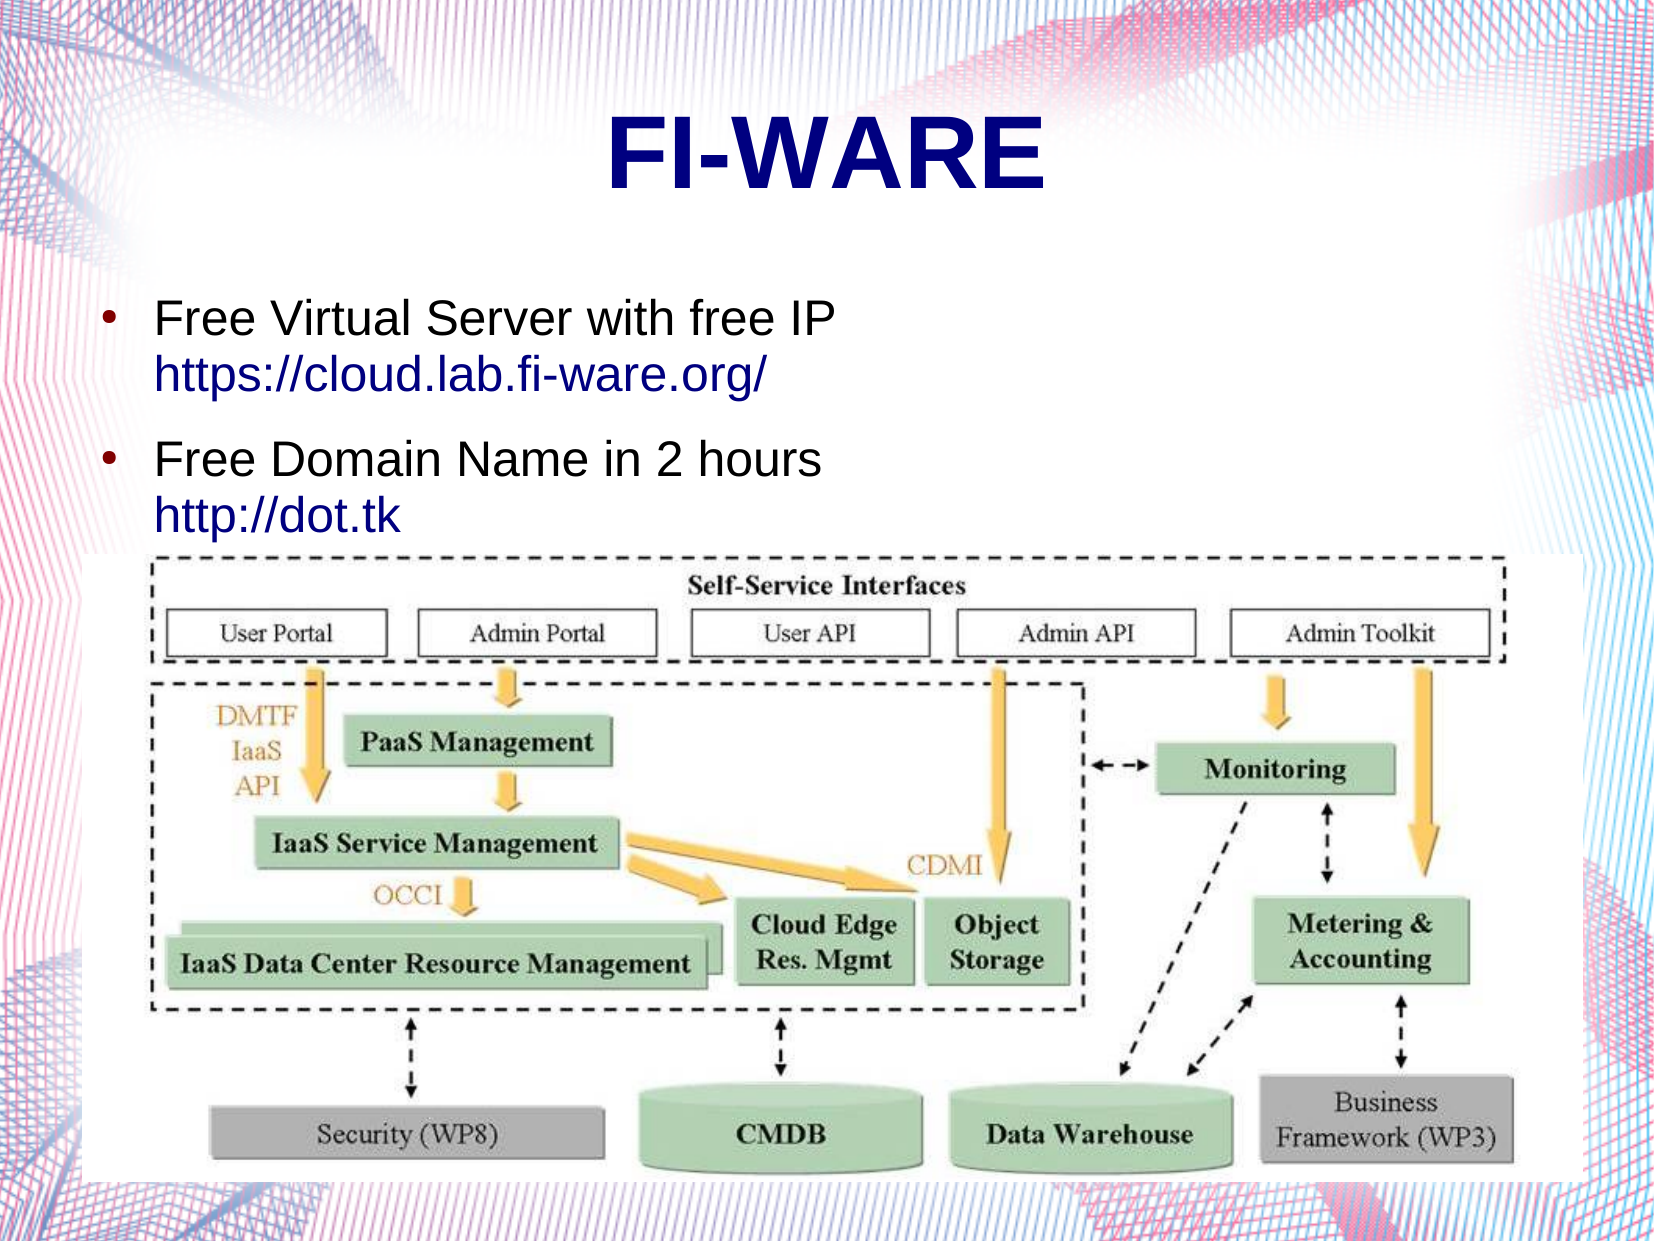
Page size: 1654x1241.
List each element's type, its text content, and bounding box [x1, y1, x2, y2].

list Free Virtual Server with free IP https://cloud.lab.fi-ware.org/ Free Domain Name in 2 hours http://dot.tk [82, 290, 1571, 554]
picture [0, 0, 1654, 1241]
title FI-WARE [82, 49, 1571, 257]
